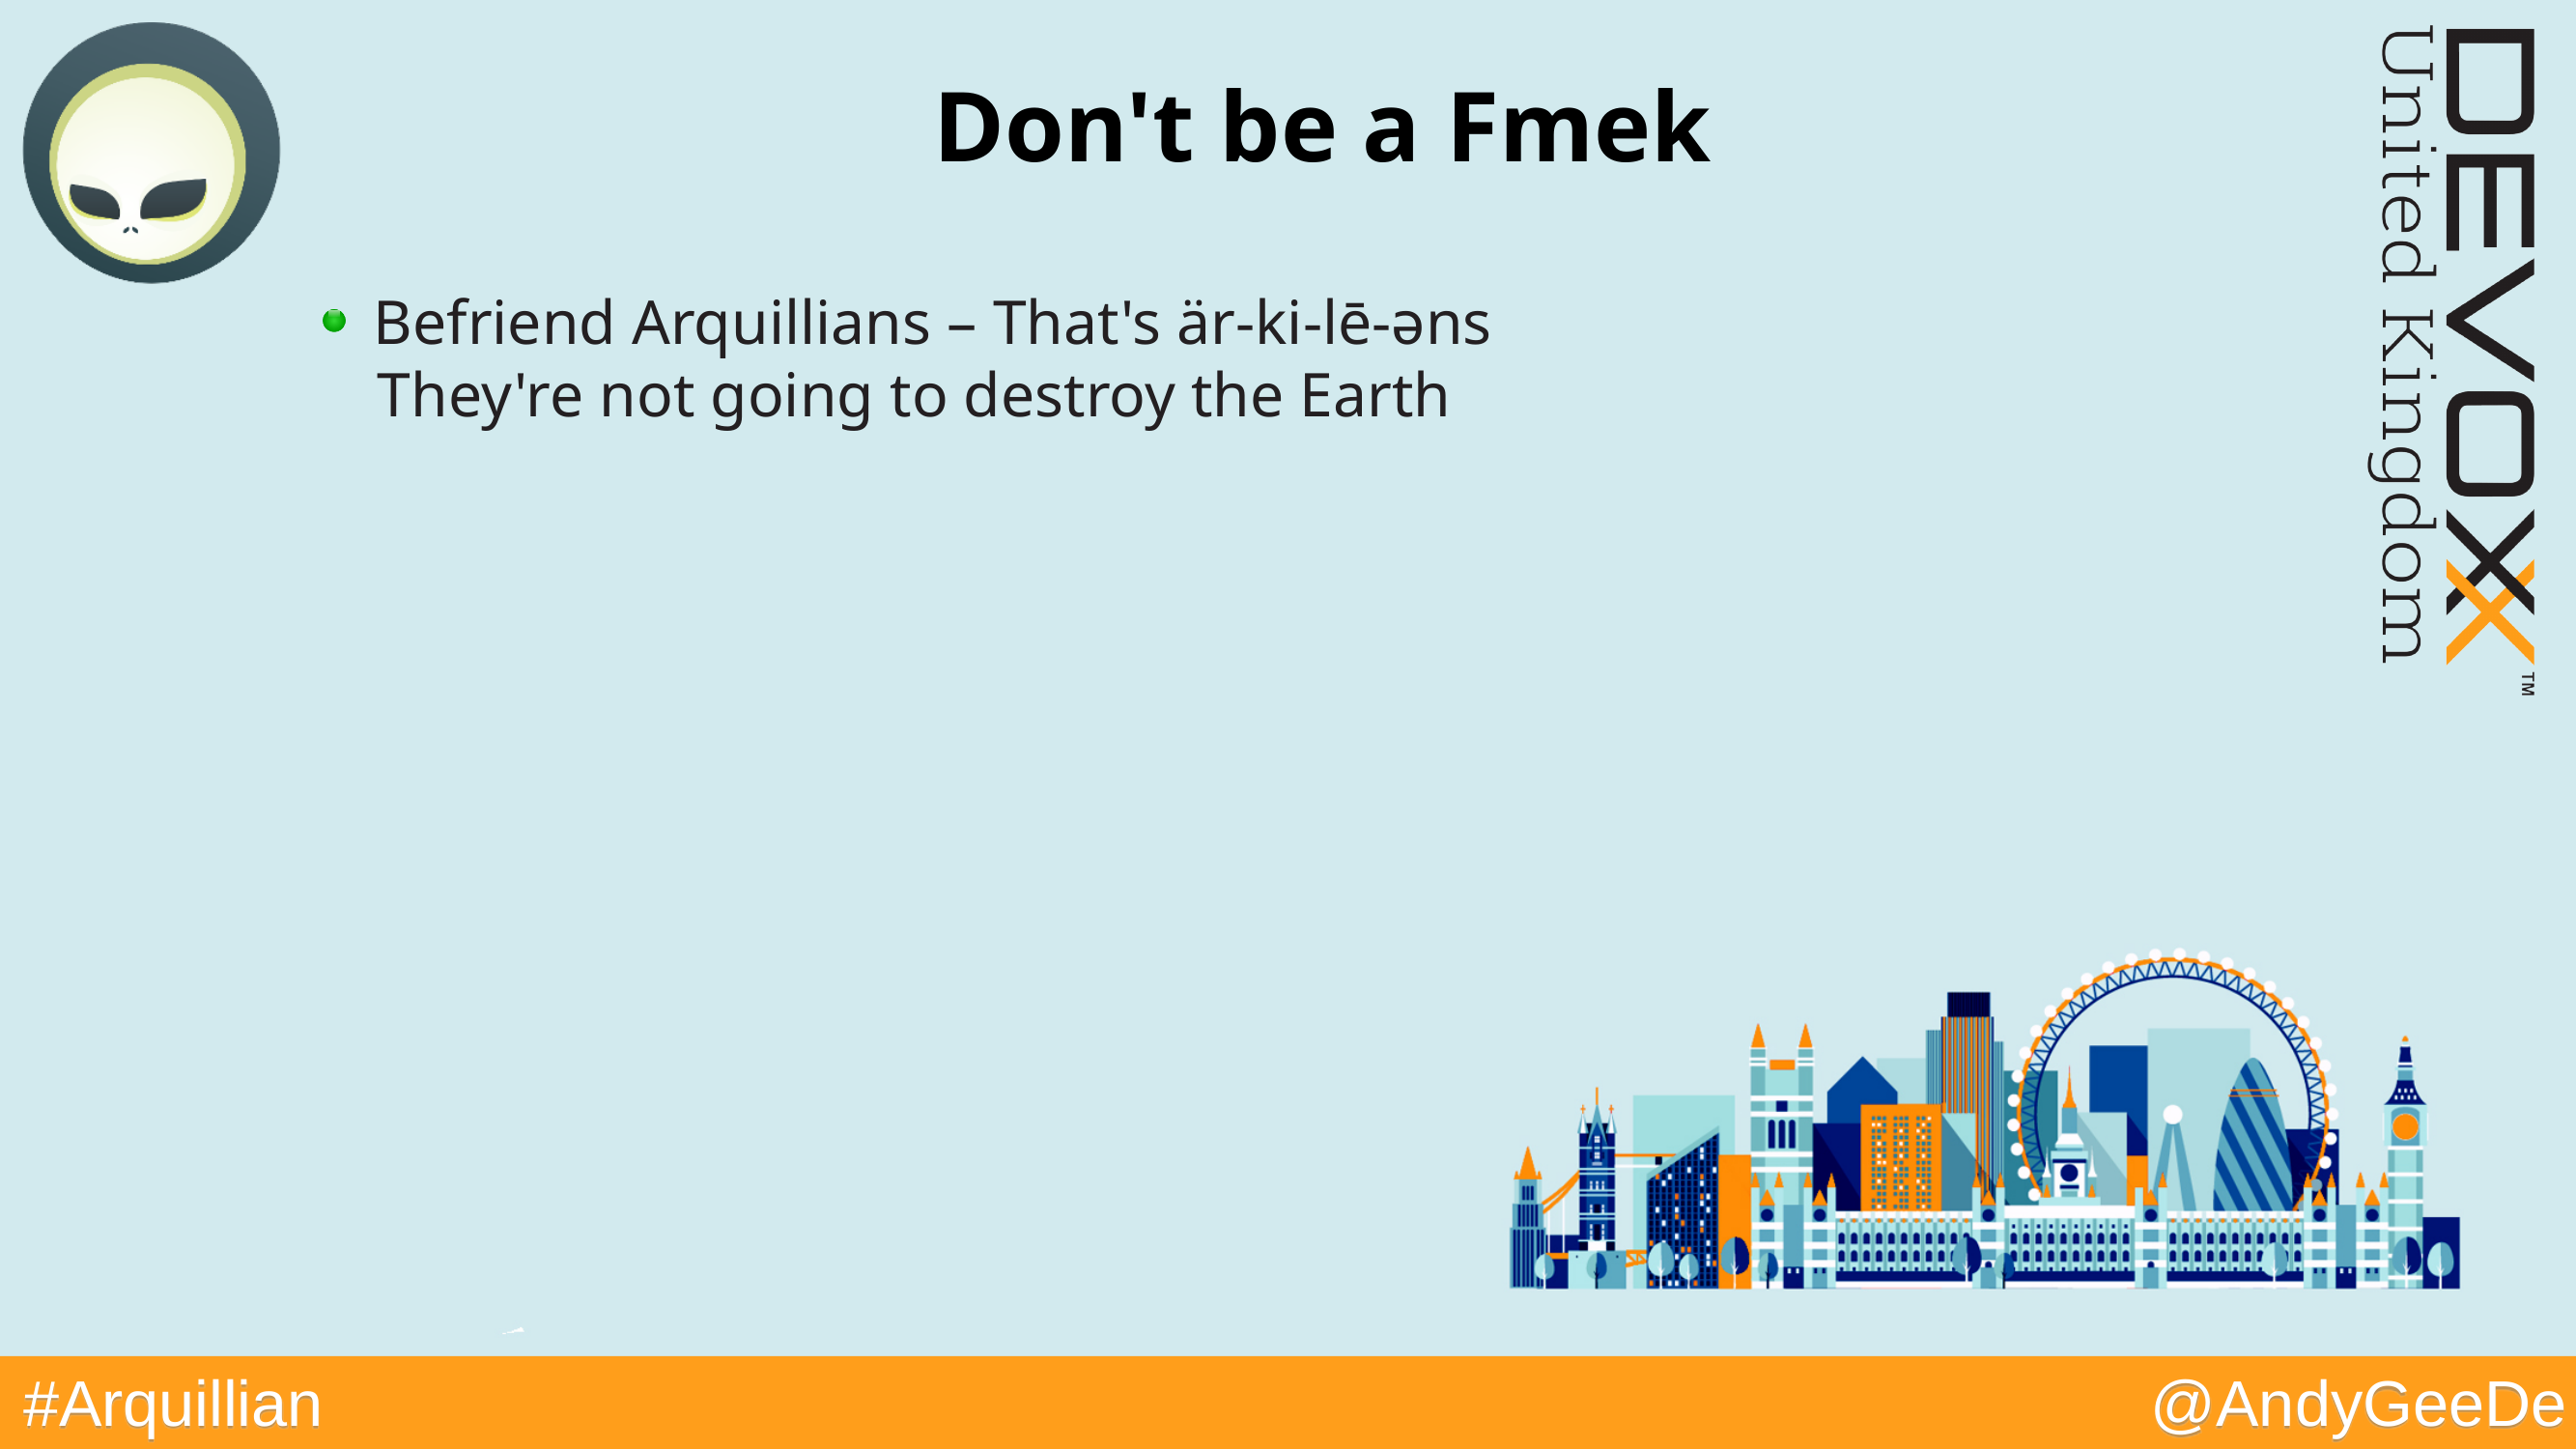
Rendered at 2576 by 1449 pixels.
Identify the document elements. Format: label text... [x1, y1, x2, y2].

list Befriend Arquillians – That's är-ki-lē-əns They're not going to destroy the Earth [304, 284, 2394, 1229]
title Don't be a Fmek [197, 58, 2448, 243]
picture [0, 0, 2576, 1355]
